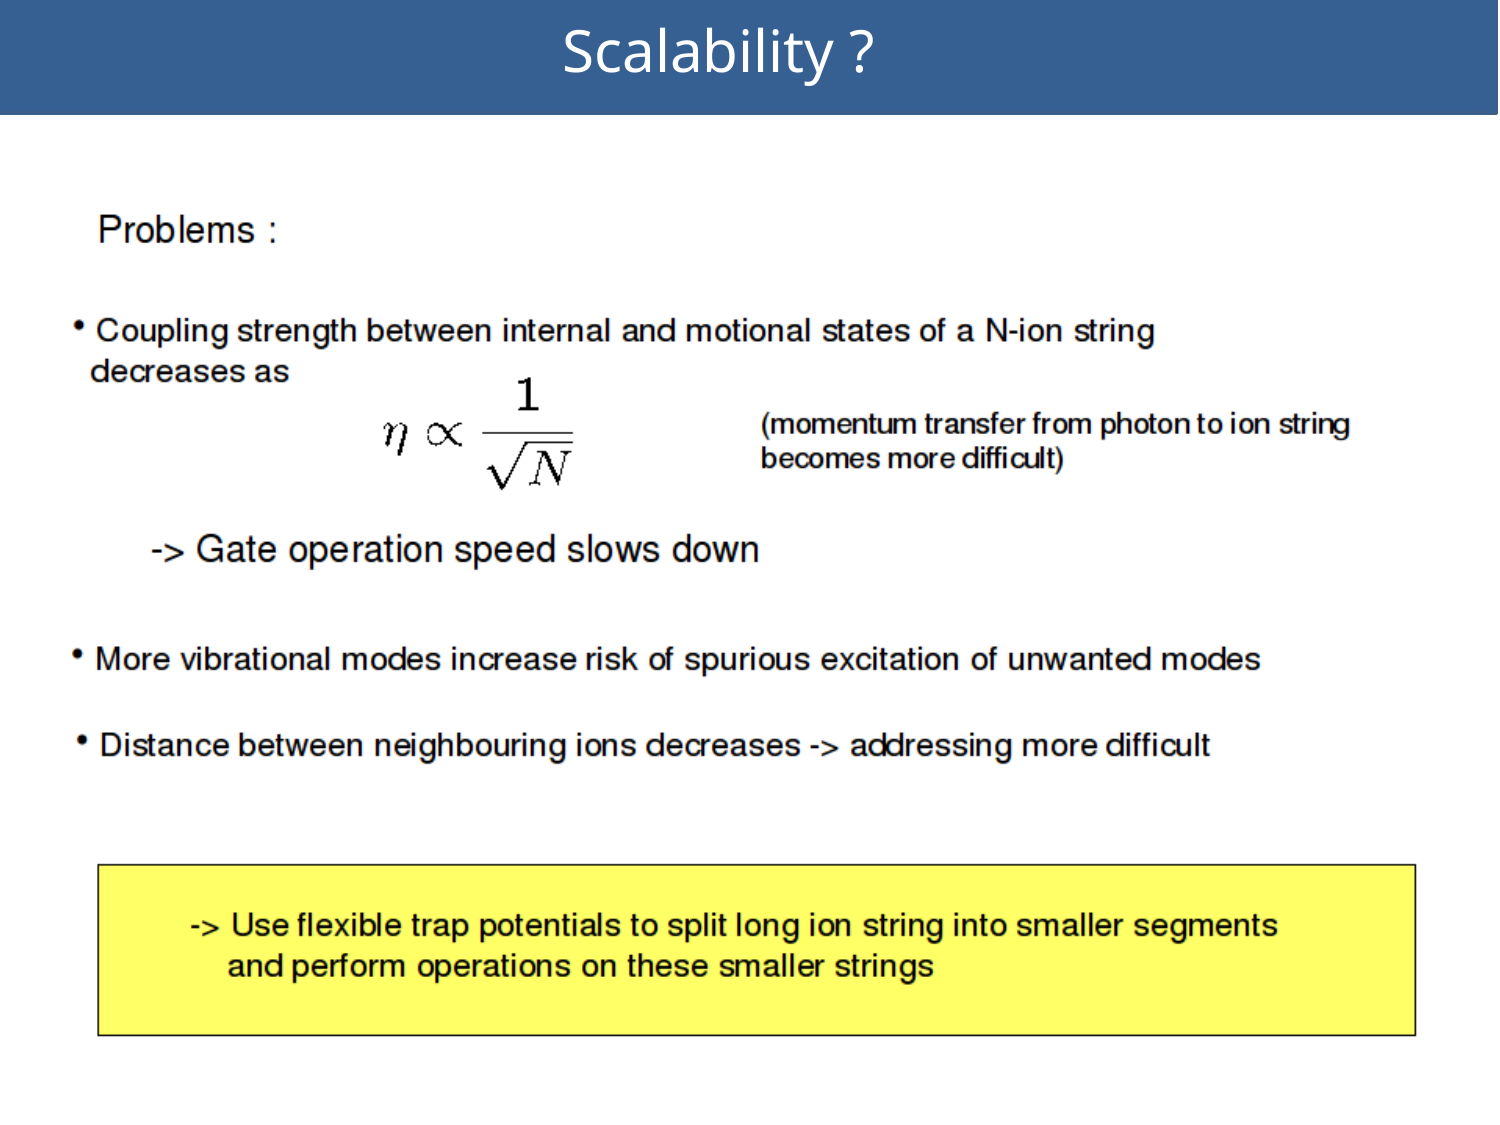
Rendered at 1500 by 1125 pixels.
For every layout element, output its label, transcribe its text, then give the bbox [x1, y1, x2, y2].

picture [57, 134, 1443, 1038]
list Scalability ? [156, 12, 1282, 111]
